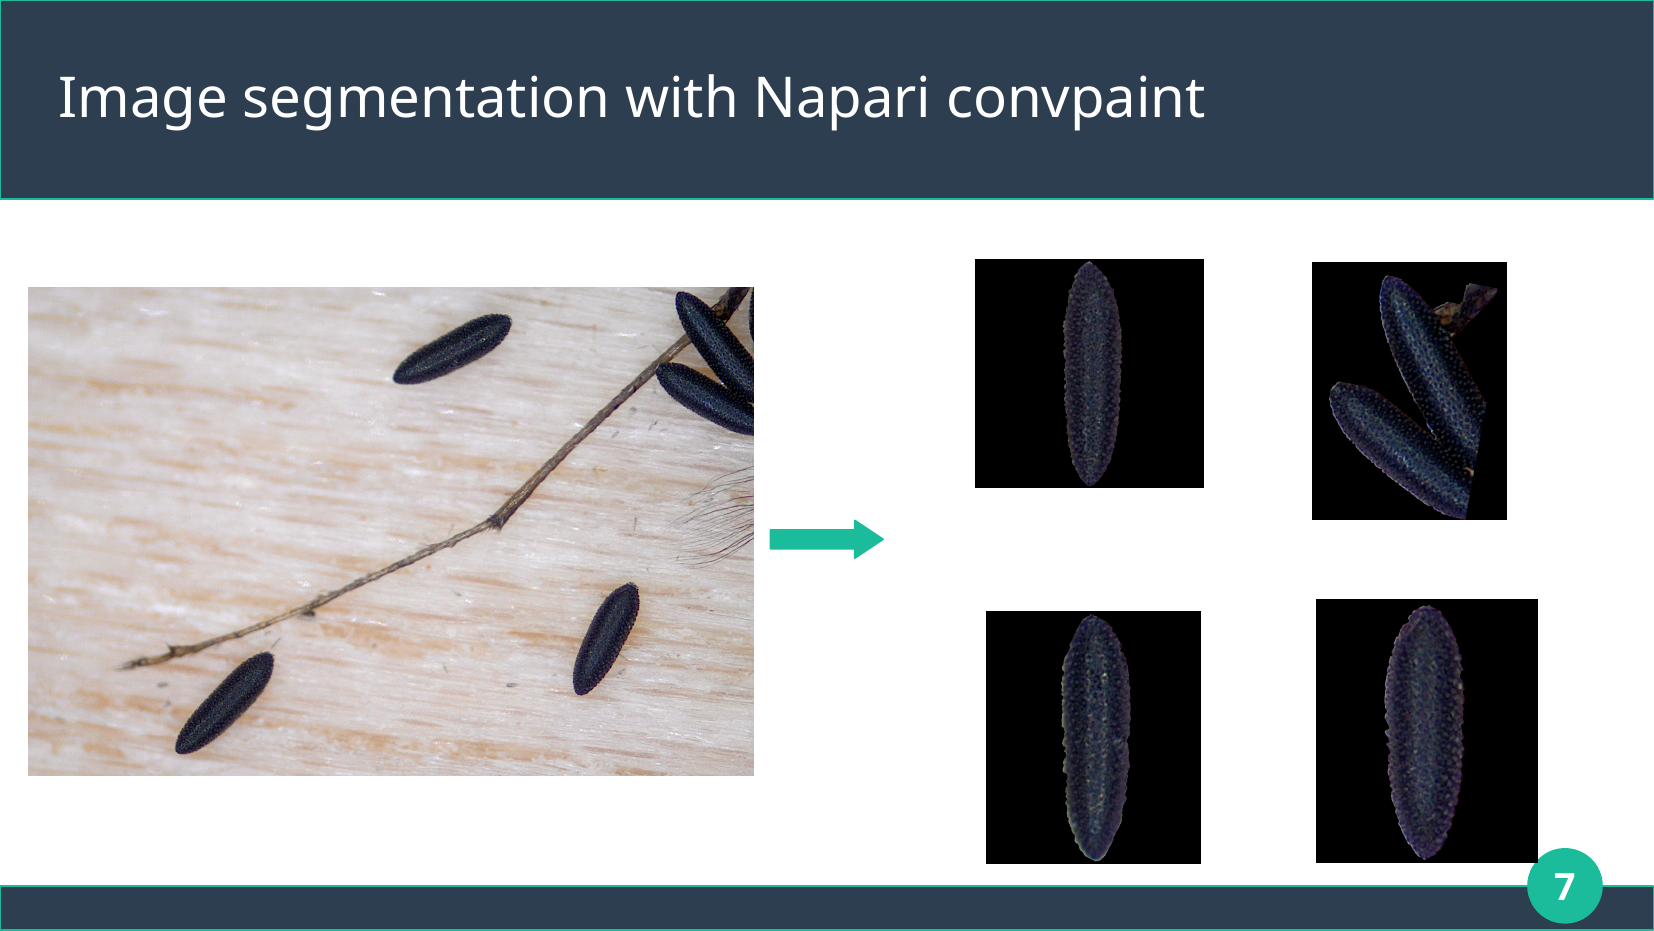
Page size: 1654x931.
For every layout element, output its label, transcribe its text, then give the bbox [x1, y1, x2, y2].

title Image segmentation with Napari convpaint [59, 37, 1595, 155]
picture [28, 287, 754, 776]
picture [1312, 262, 1507, 520]
picture [1316, 599, 1538, 863]
text_box [770, 520, 884, 559]
picture [975, 259, 1204, 488]
picture [986, 611, 1201, 864]
